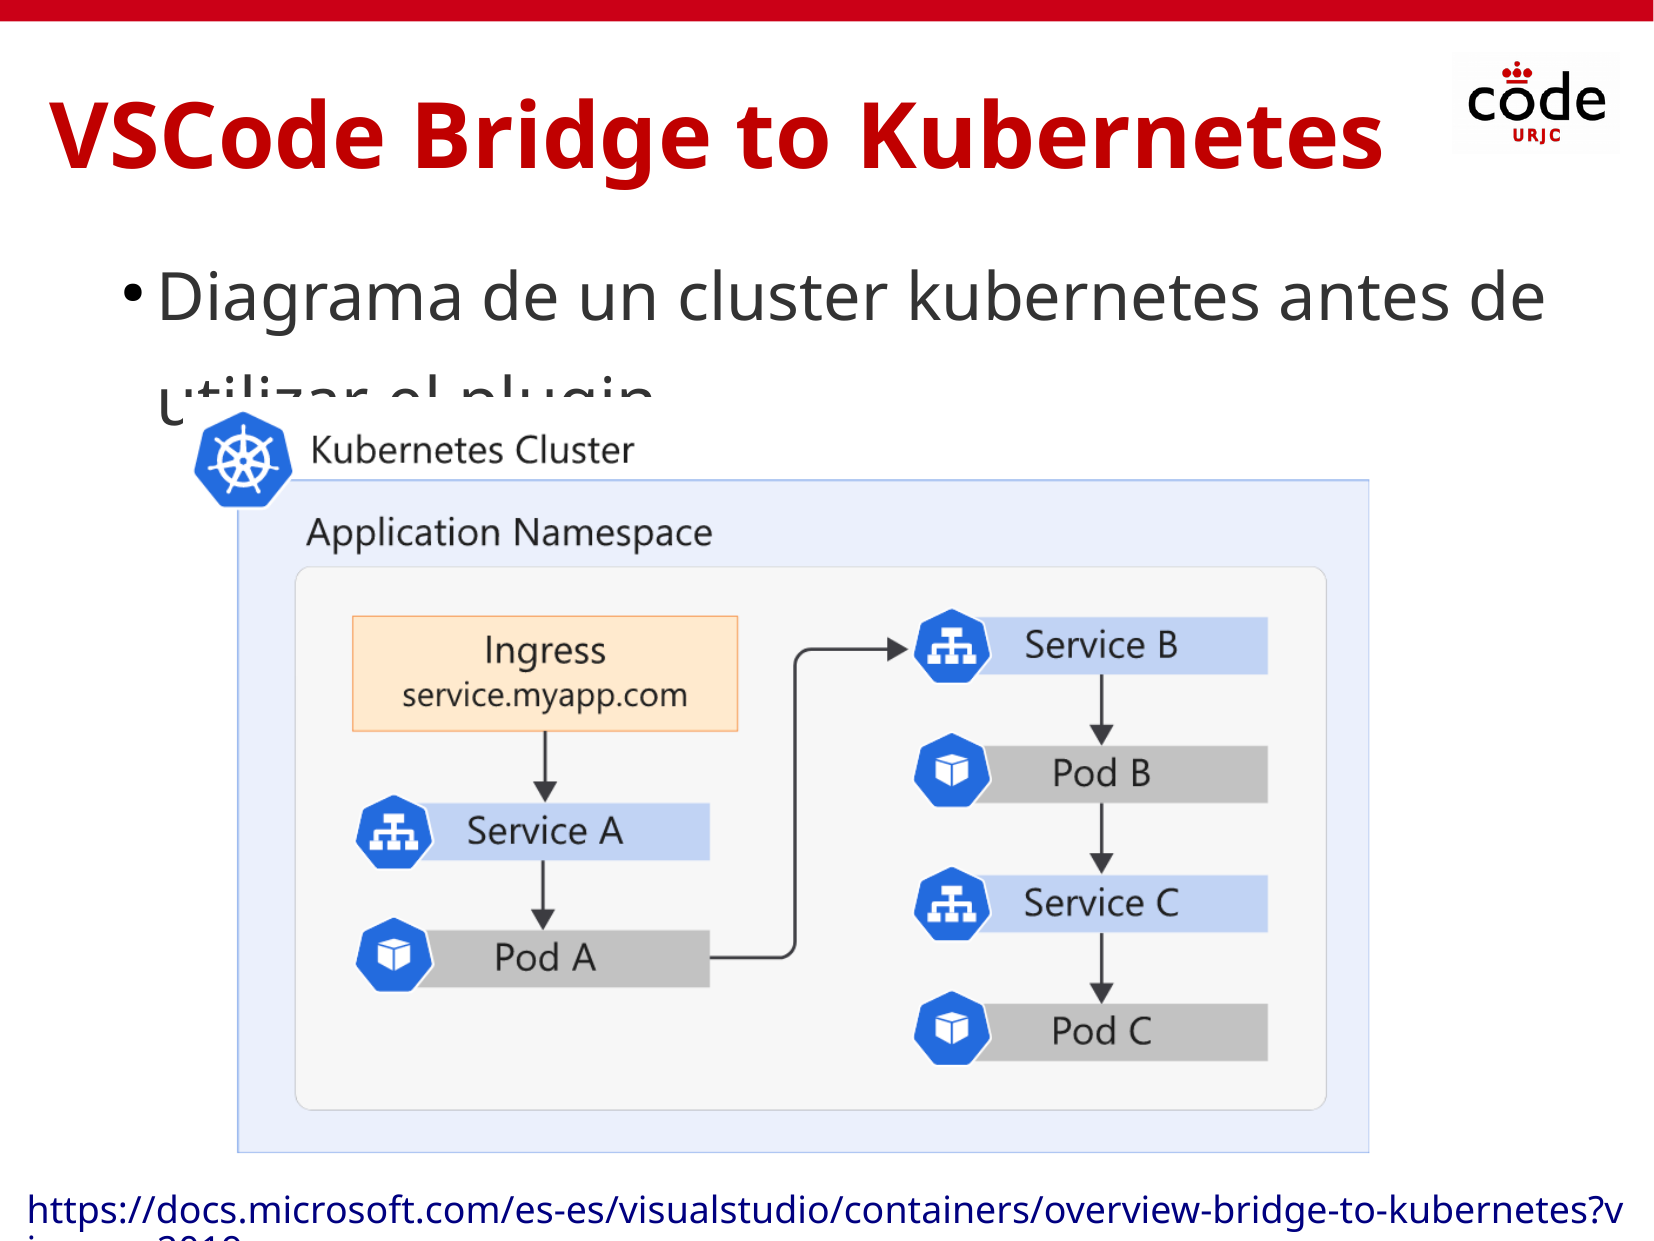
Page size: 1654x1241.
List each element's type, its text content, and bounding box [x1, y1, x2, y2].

text_box https://docs.microsoft.com/es-es/visualstudio/containers/overview-bridge-to-kubernetes?view=vs-2019 [11, 1176, 1641, 1229]
title VSCode Bridge to Kubernetes [34, 62, 1437, 126]
list Diagrama de un cluster kubernetes antes de utilizar el plugin [85, 235, 1574, 1012]
picture [183, 397, 1400, 1176]
picture [1452, 52, 1620, 154]
